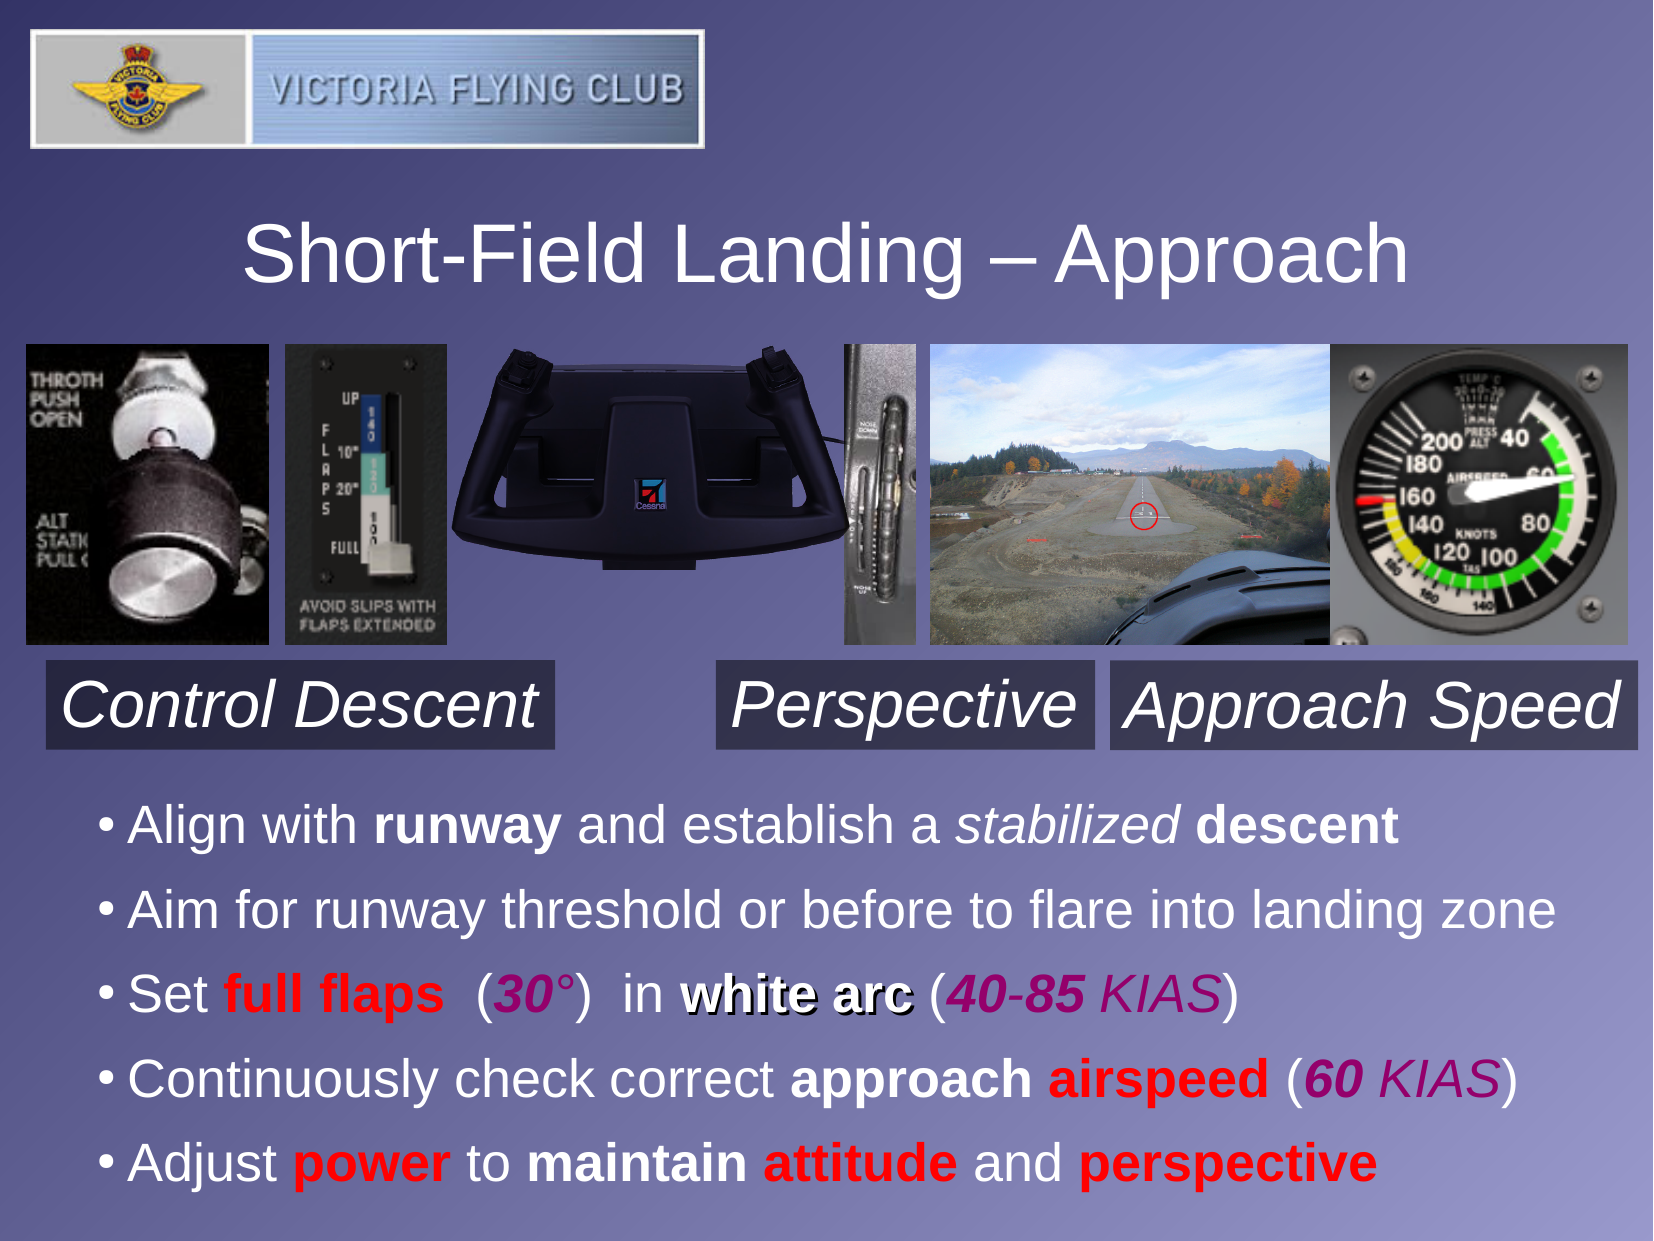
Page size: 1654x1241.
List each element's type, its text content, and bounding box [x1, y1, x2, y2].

picture [285, 344, 916, 646]
picture [30, 29, 705, 149]
picture [930, 344, 1628, 646]
text_box Control Descent [45, 660, 556, 750]
picture [26, 344, 269, 646]
title Short-Field Landing – Approach [82, 150, 1571, 358]
text_box Approach Speed [1110, 660, 1639, 751]
list Align with runway and establish a stabilized descent Aim for runway threshold or before to flare into landing zone Set full flaps (30°) in white arc (40-85 KIAS) Continuously check correct approach airspeed (60 KIAS) Adjust power to maintain attitude and perspective [82, 795, 1571, 1201]
text_box Perspective [715, 660, 1096, 750]
